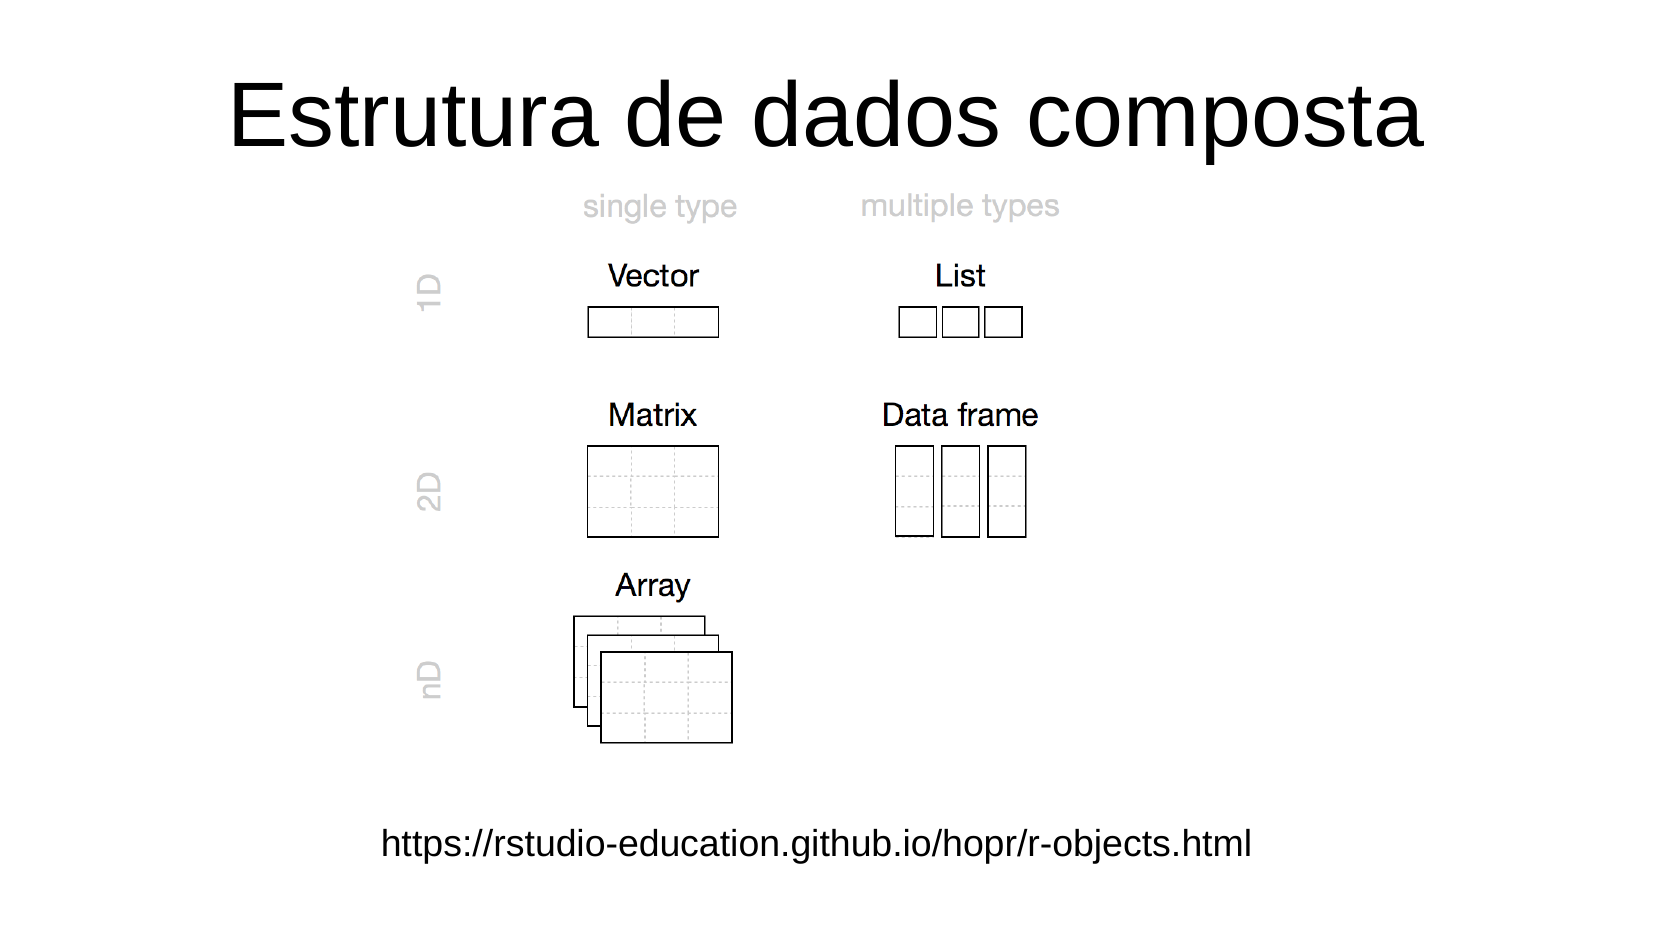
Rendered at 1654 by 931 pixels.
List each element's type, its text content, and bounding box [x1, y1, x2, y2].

text_box https://rstudio-education.github.io/hopr/r-objects.html [366, 814, 1654, 931]
title Estrutura de dados composta [82, 37, 1571, 193]
picture [407, 187, 1182, 768]
